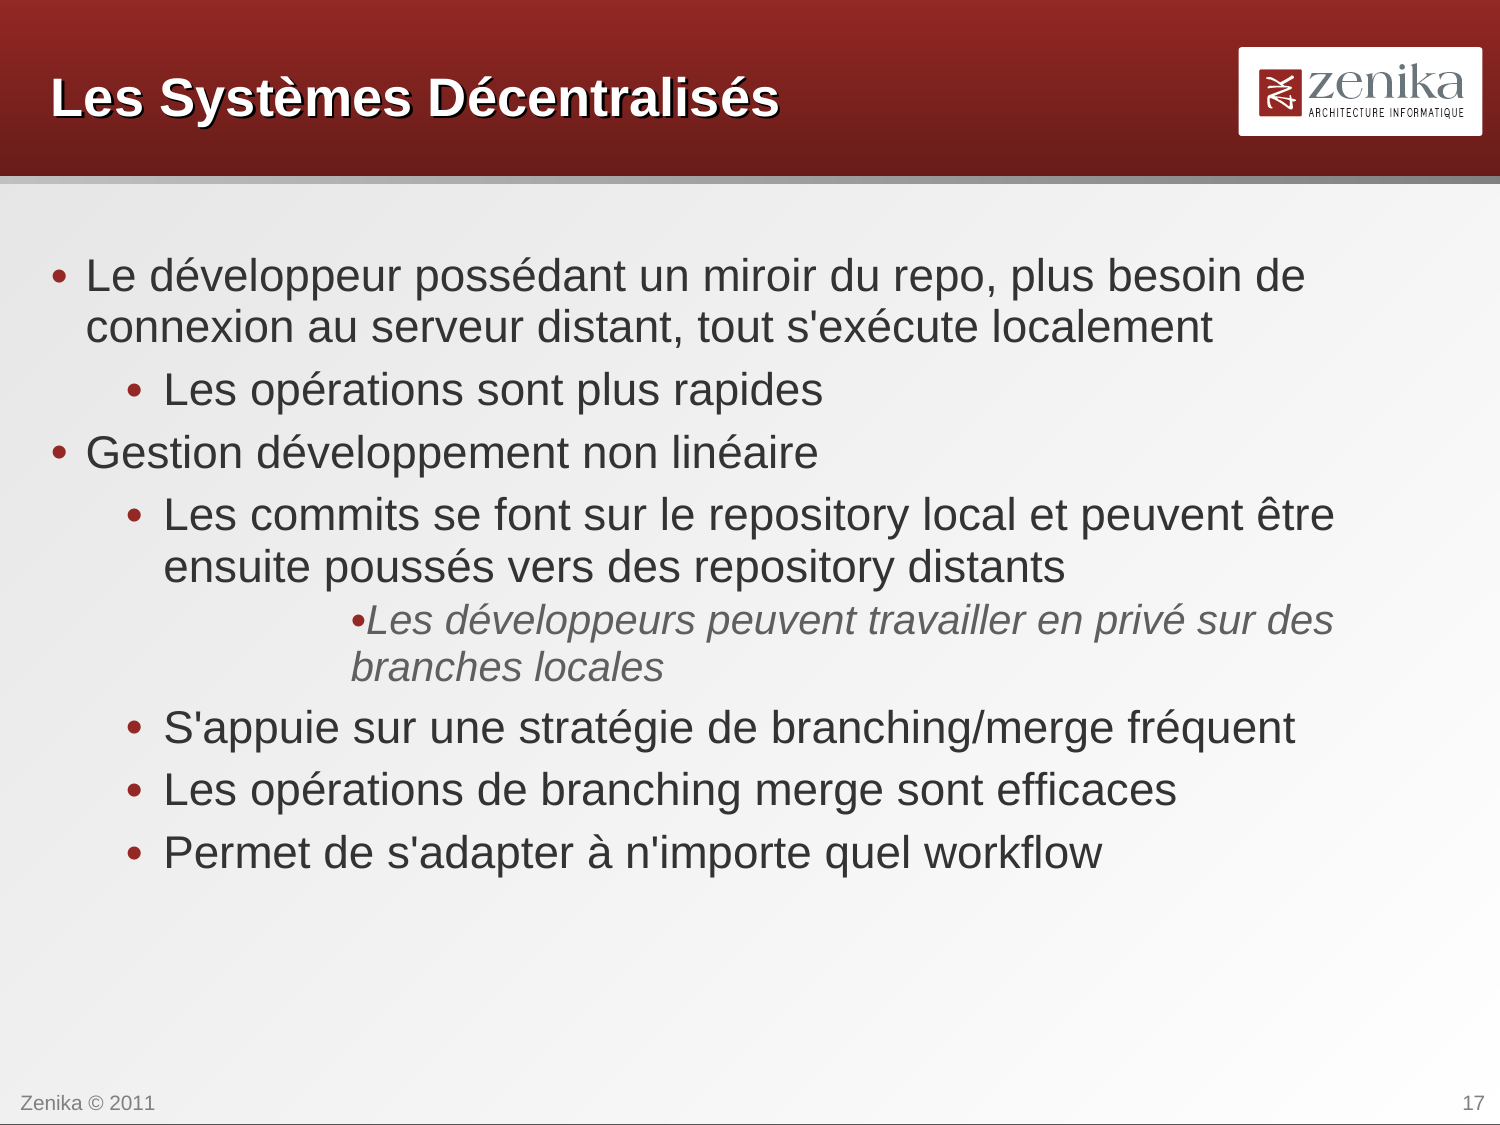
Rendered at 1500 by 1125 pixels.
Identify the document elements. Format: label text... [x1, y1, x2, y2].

picture [1257, 58, 1464, 125]
list Le développeur possédant un miroir du repo, plus besoin de connexion au serveur distant, tout s'exécute localement Les opérations sont plus rapides Gestion développement non linéaire Les commits se font sur le repository local et peuvent être ensuite poussés vers des repository distants Les développeurs peuvent travailler en privé sur des branches locales S'appuie sur une stratégie de branching/merge fréquent Les opérations de branching merge sont efficaces Permet de s'adapter à n'importe quel workflow [50, 249, 1435, 1064]
title Les Systèmes Décentralisés [50, 22, 1206, 172]
